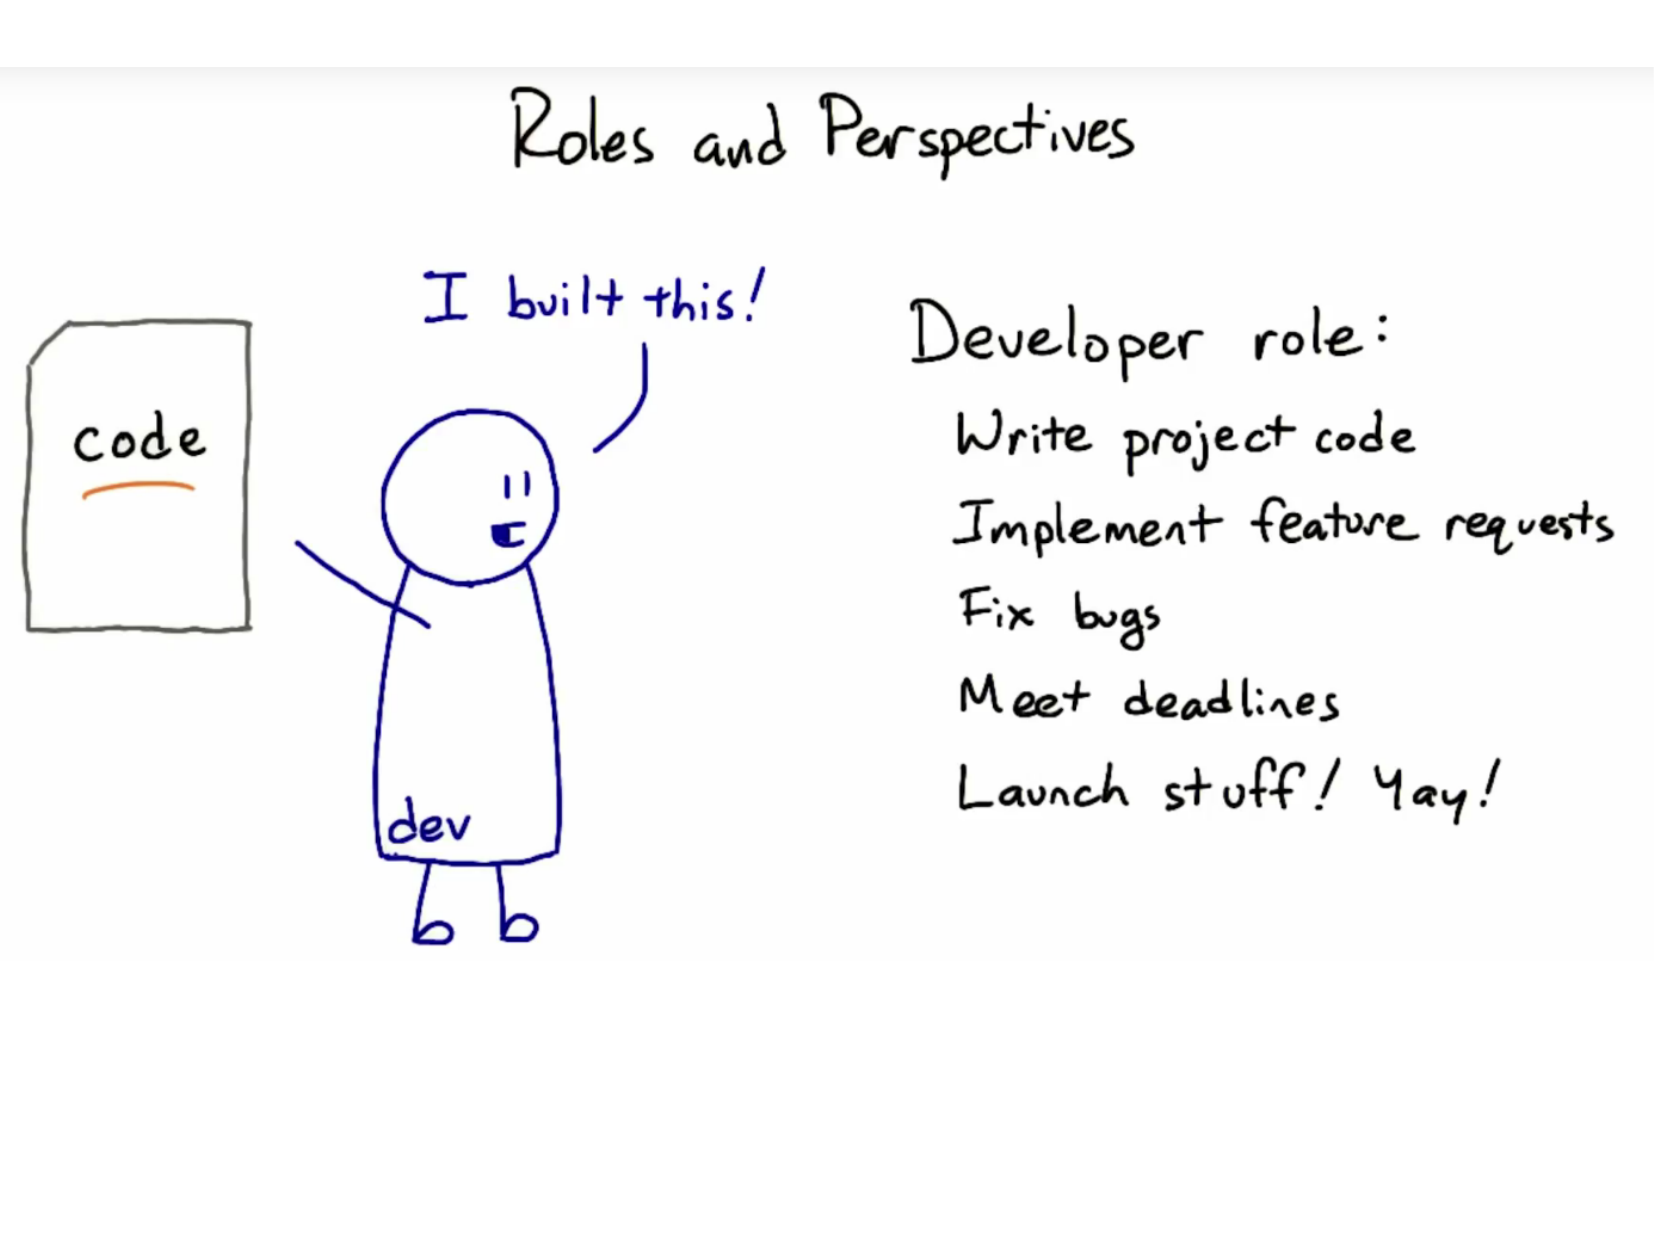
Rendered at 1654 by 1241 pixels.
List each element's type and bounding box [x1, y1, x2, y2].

picture [0, 67, 1654, 961]
